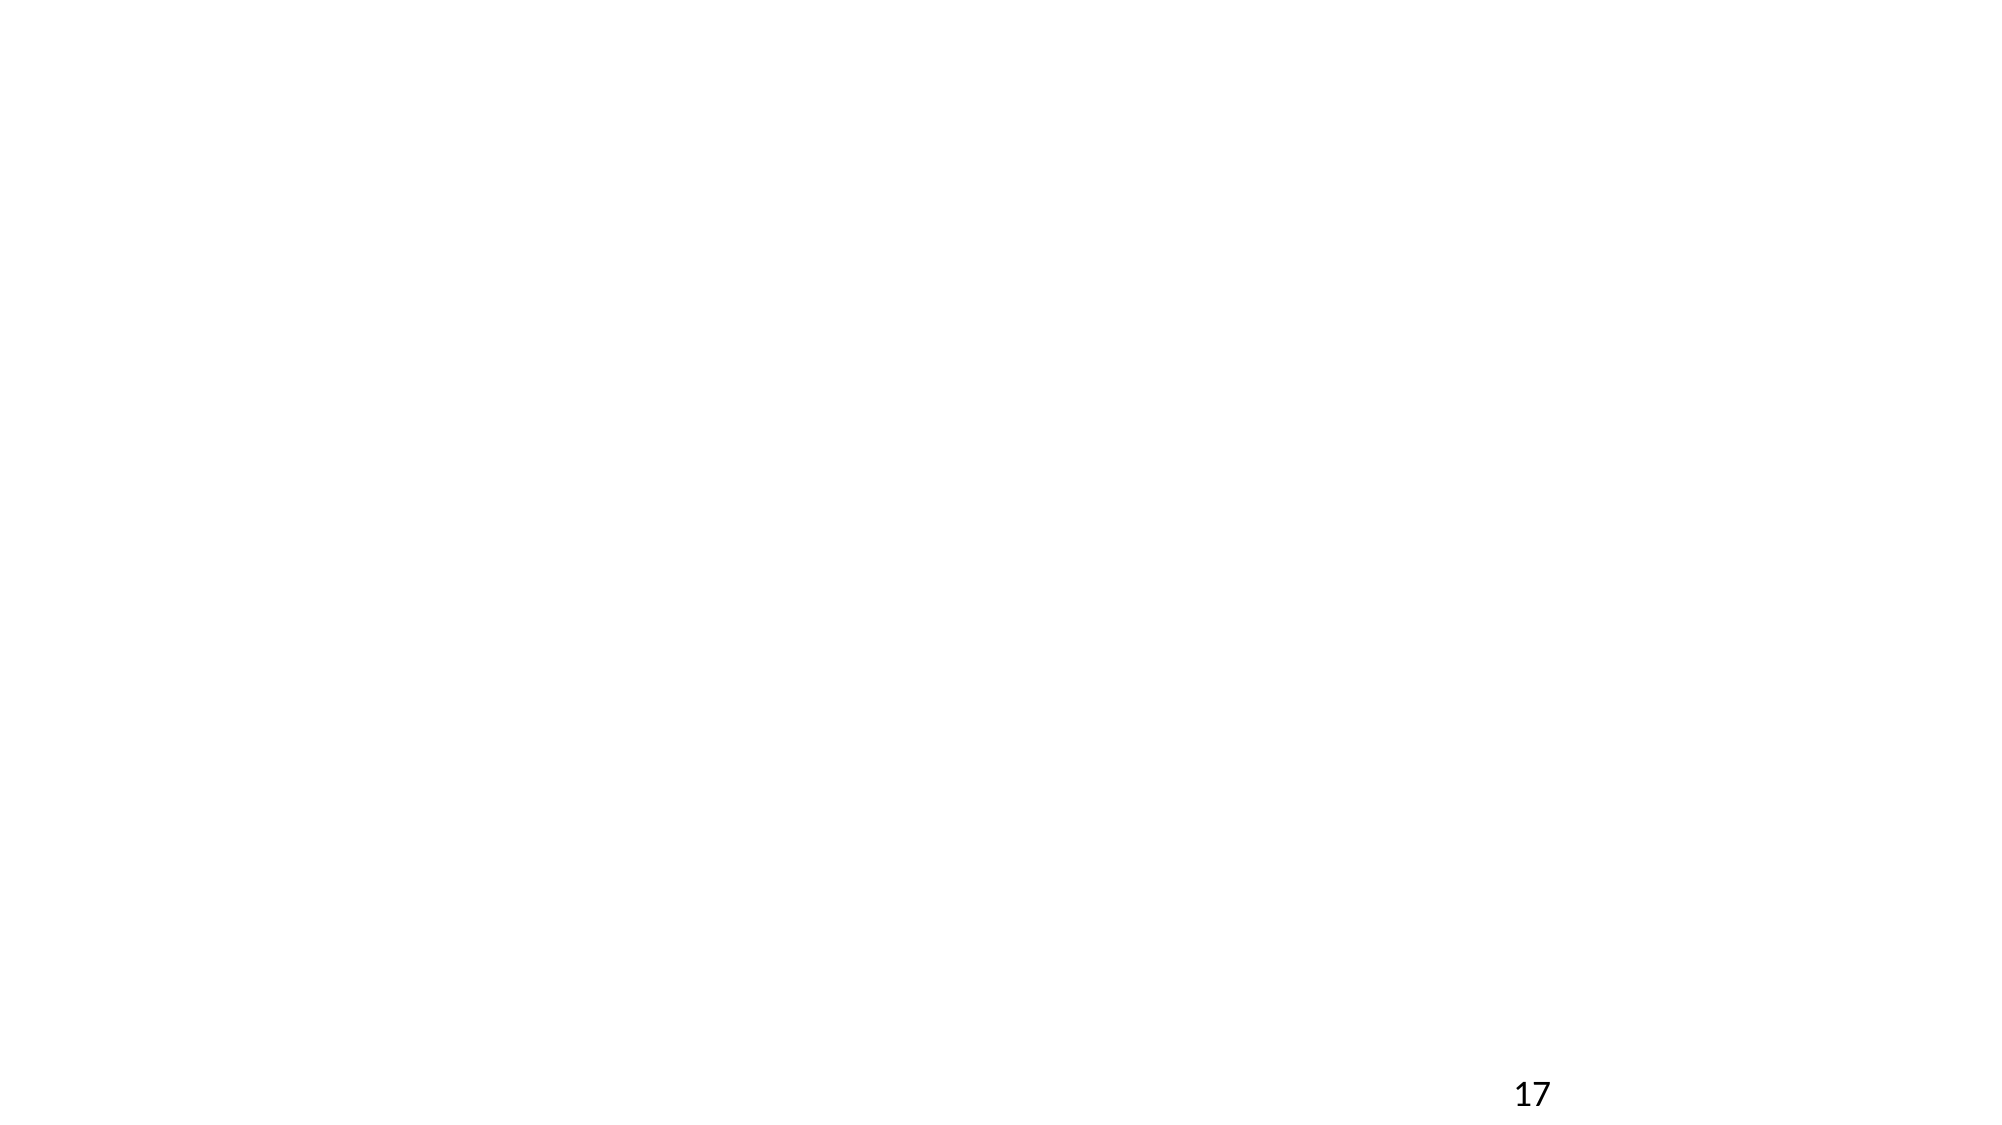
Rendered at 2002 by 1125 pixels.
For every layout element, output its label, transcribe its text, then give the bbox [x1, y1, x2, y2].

text_box 17 [1498, 1061, 1949, 1122]
